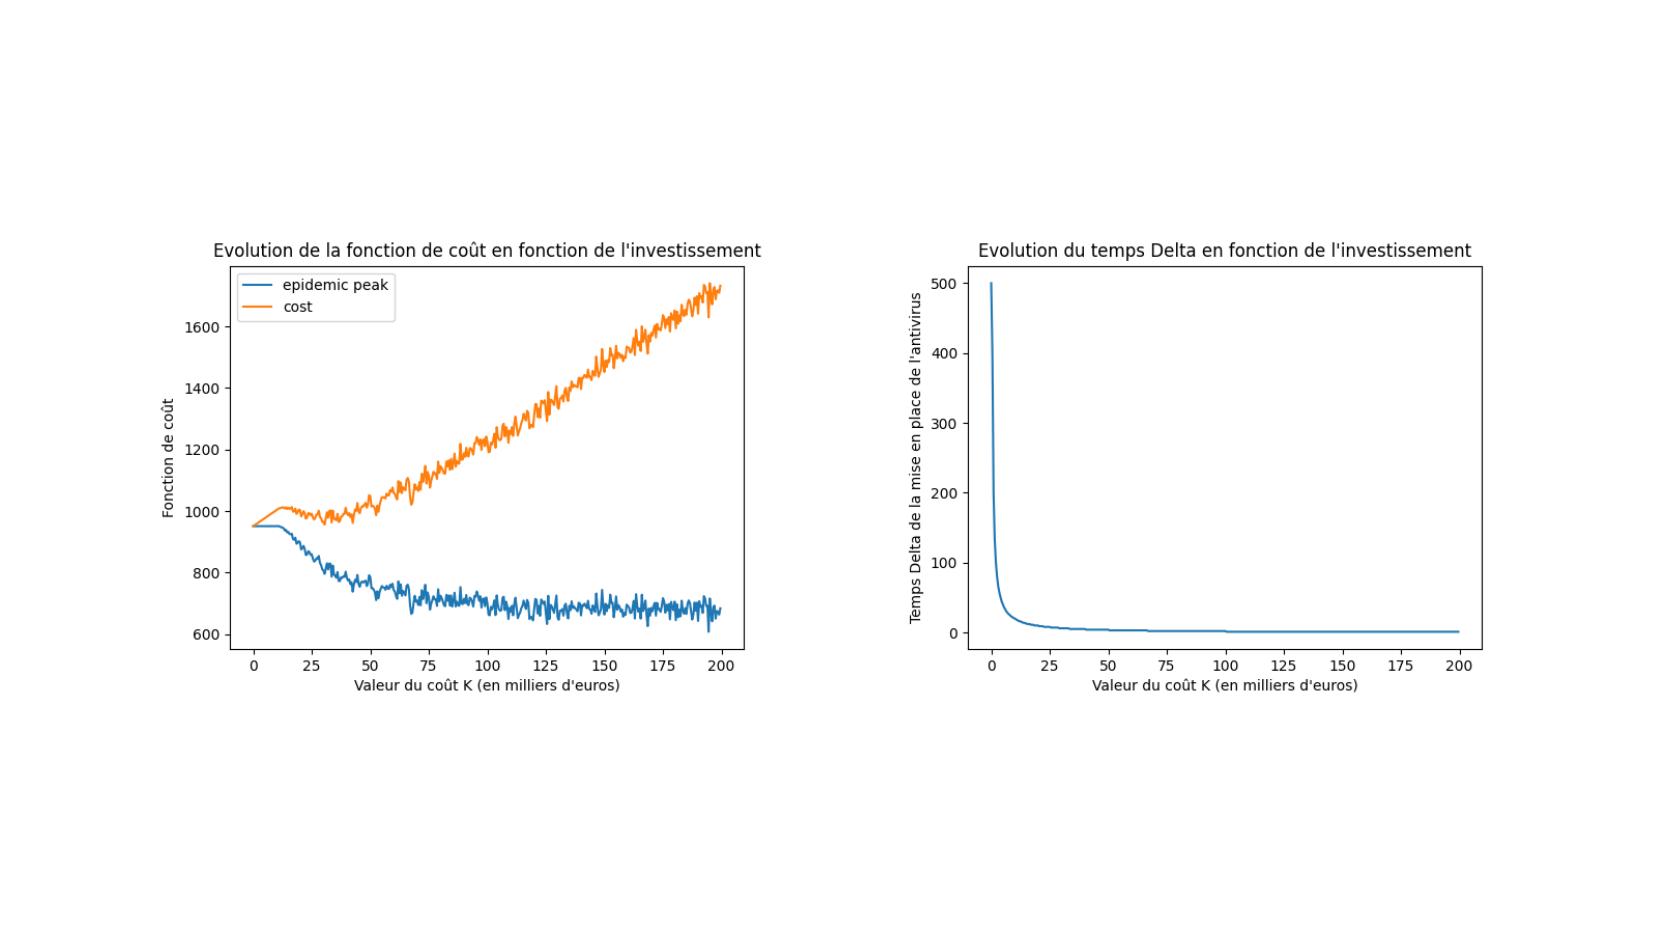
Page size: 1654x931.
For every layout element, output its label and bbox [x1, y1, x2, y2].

picture [147, 206, 810, 704]
picture [885, 206, 1548, 704]
